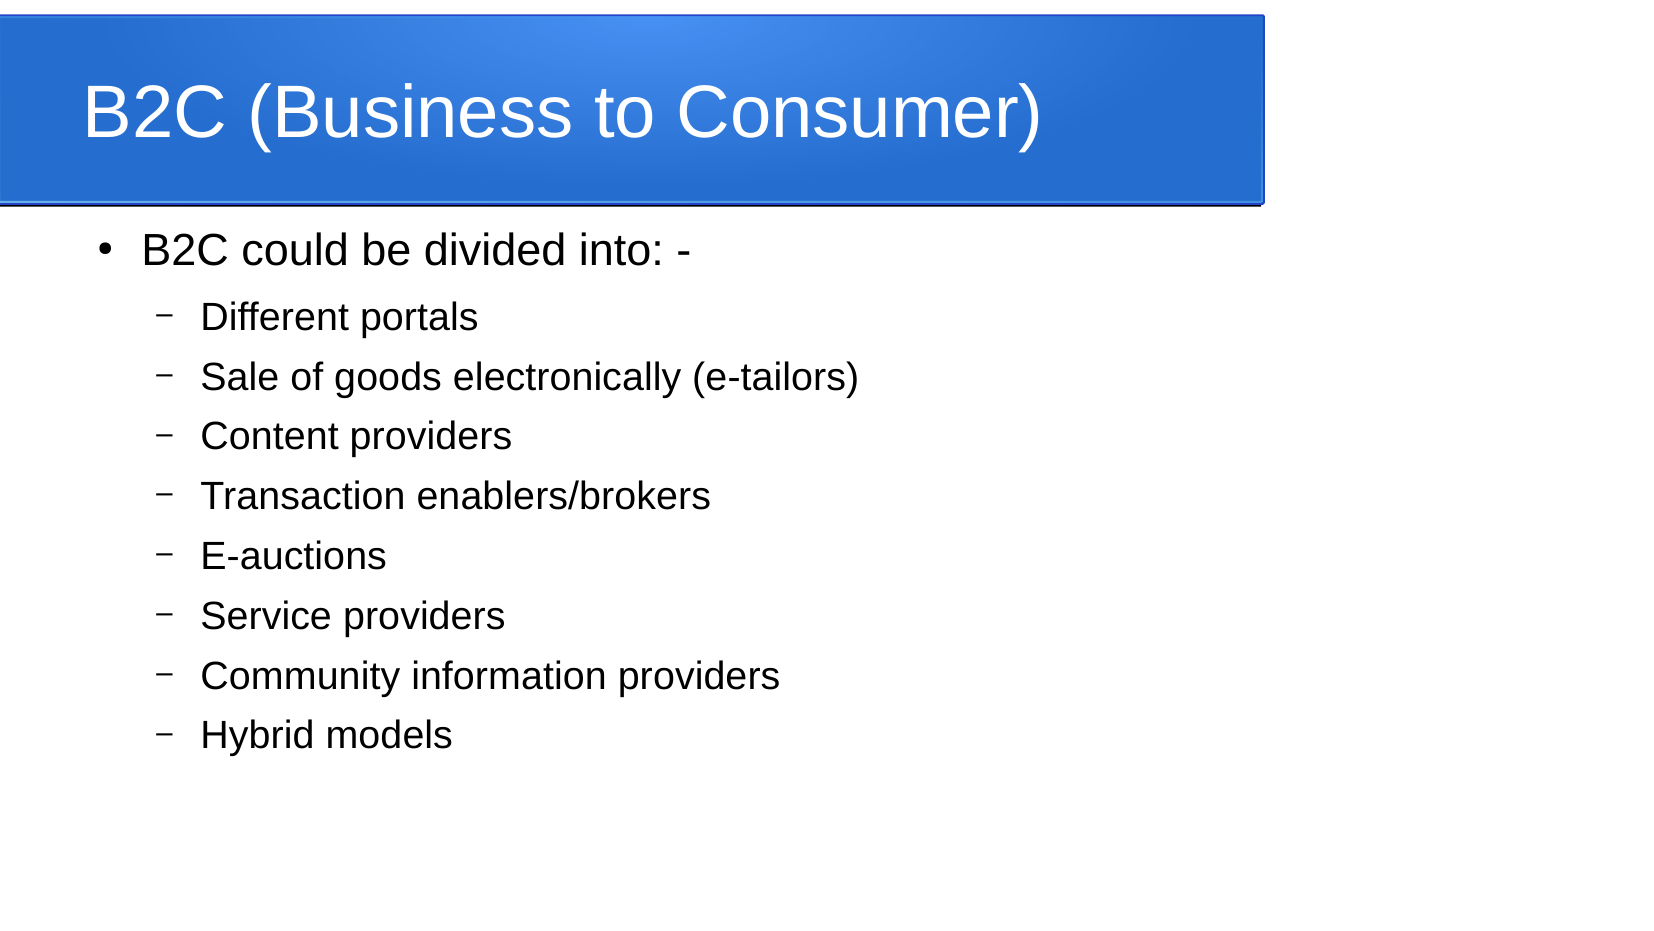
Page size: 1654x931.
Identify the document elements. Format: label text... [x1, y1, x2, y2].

title B2C (Business to Consumer) [82, 35, 1235, 189]
list B2C could be divided into: - Different portals Sale of goods electronically (e-tailors) Content providers Transaction enablers/brokers E-auctions Service providers Community information providers Hybrid models [82, 224, 1571, 764]
